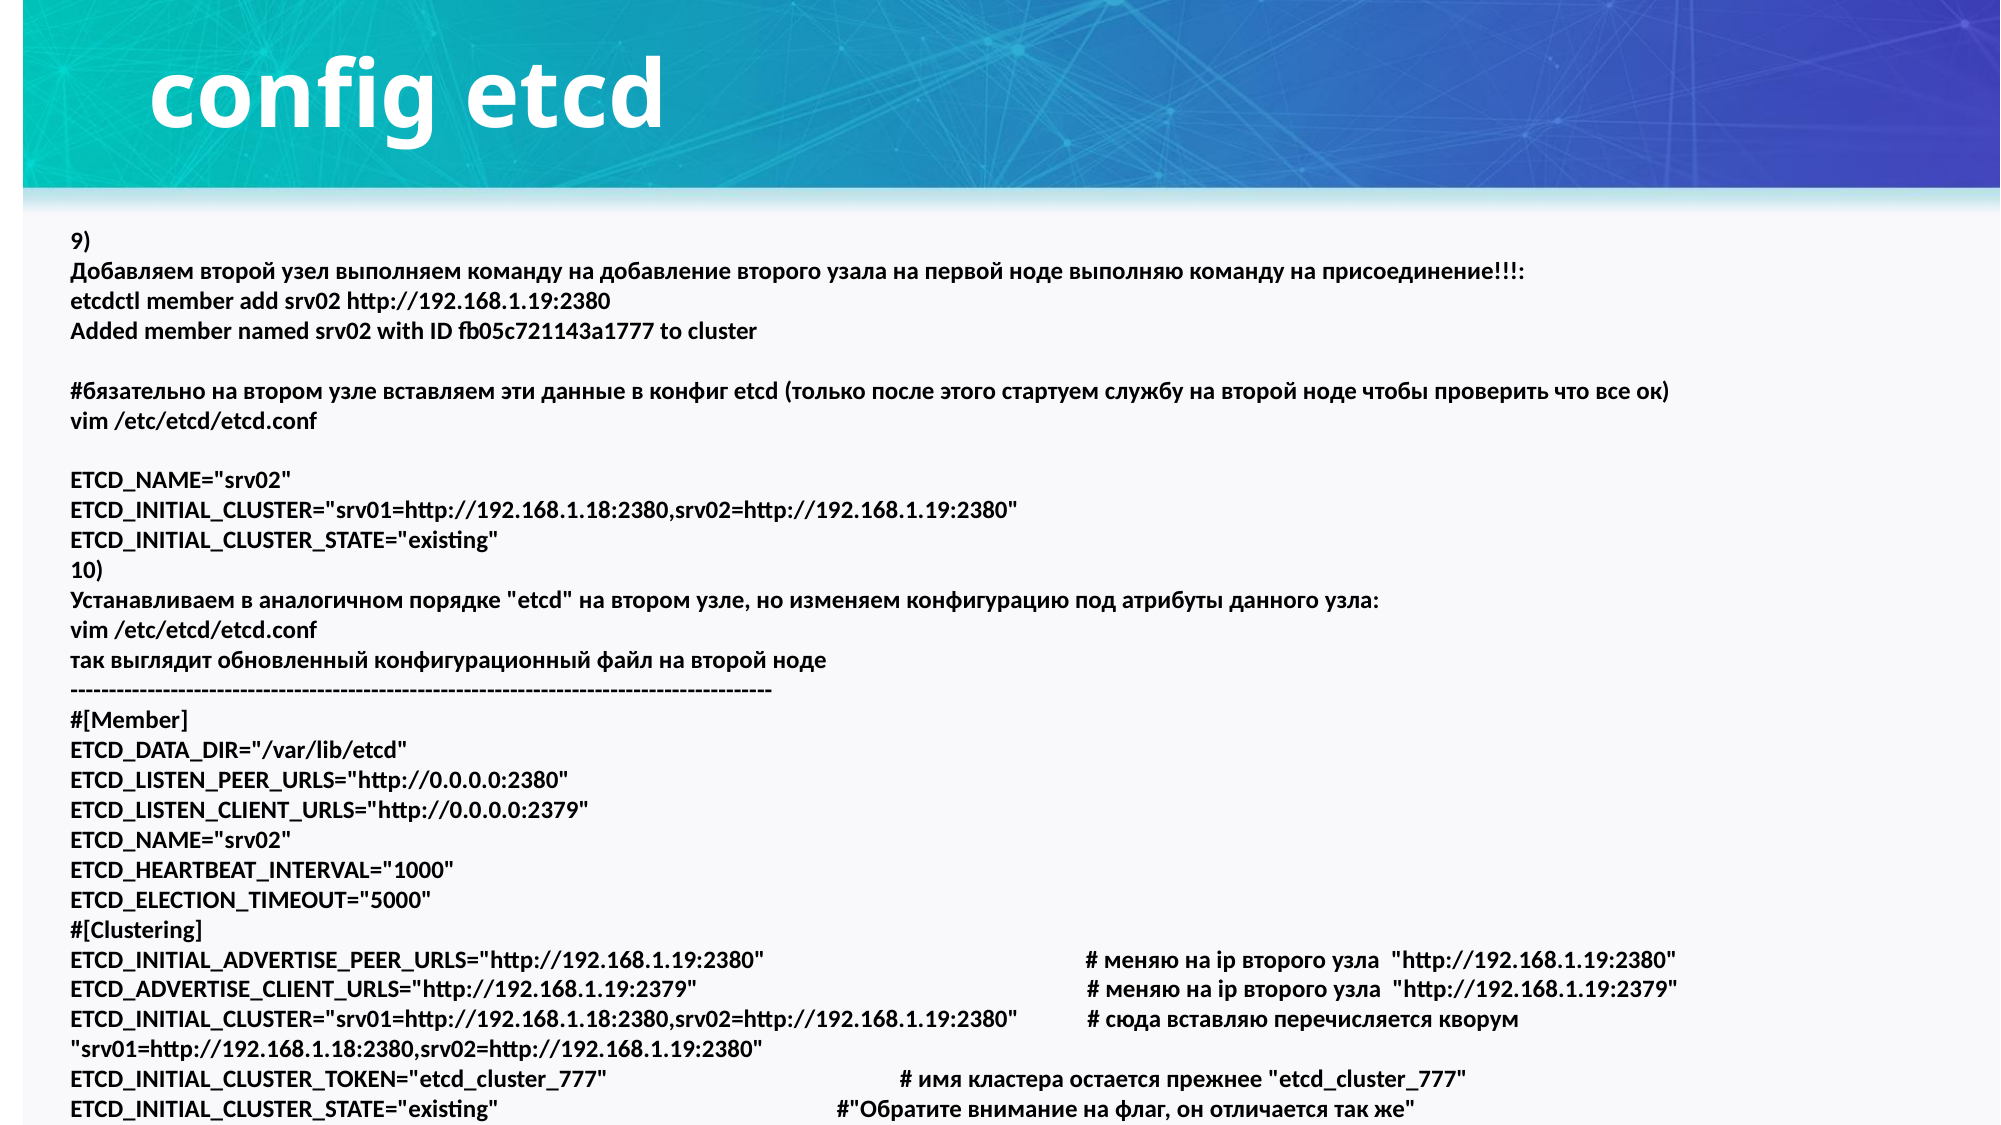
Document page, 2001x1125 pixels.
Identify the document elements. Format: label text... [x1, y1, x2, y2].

picture [23, 0, 2000, 1125]
text_box config etcd [133, 31, 1779, 163]
text_box 9) Добавляем второй узел выполняем команду на добавление второго узала на первой ноде выполняю команду на присоединение!!!: etcdctl member add srv02 http://192.168.1.19:2380 Added member named srv02 with ID fb05c721143a1777 to cluster #бязательно на втором узле вставляем эти данные в конфиг etcd (только после этого стартуем службу на второй ноде чтобы проверить что все ок) vim /etc/etcd/etcd.conf ETCD_NAME="srv02" ETCD_INITIAL_CLUSTER="srv01=http://192.168.1.18:2380,srv02=http://192.168.1.19:2380" ETCD_INITIAL_CLUSTER_STATE="existing" 10) Устанавливаем в аналогичном порядке "etcd" на втором узле, но изменяем конфигурацию под атрибуты данного узла: vim /etc/etcd/etcd.conf так выглядит обновленный конфигурационный файл на второй ноде ------------------------------------------------------------------------------------------- #[Member] ETCD_DATA_DIR="/var/lib/etcd" ETCD_LISTEN_PEER_URLS="http://0.0.0.0:2380" ETCD_LISTEN_CLIENT_URLS="http://0.0.0.0:2379" ETCD_NAME="srv02" ETCD_HEARTBEAT_INTERVAL="1000" ETCD_ELECTION_TIMEOUT="5000" #[Clustering] ETCD_INITIAL_ADVERTISE_PEER_URLS="http://192.168.1.19:2380" # меняю на ip второго узла "http://192.168.1.19:2380" ETCD_ADVERTISE_CLIENT_URLS="http://192.168.1.19:2379" # меняю на ip второго узла "http://192.168.1.19:2379" ETCD_INITIAL_CLUSTER="srv01=http://192.168.1.18:2380,srv02=http://192.168.1.19:2380" # сюда вставляю перечисляется кворум "srv01=http://192.168.1.18:2380,srv02=http://192.168.1.19:2380" ETCD_INITIAL_CLUSTER_TOKEN="etcd_cluster_777" # имя кластера остается прежнее "etcd_cluster_777" ETCD_INITIAL_CLUSTER_STATE="existing" #"Обратите внимание на флаг, он отличается так же" ------------------------------------------------------------------------------------------- [55, 209, 2000, 1125]
